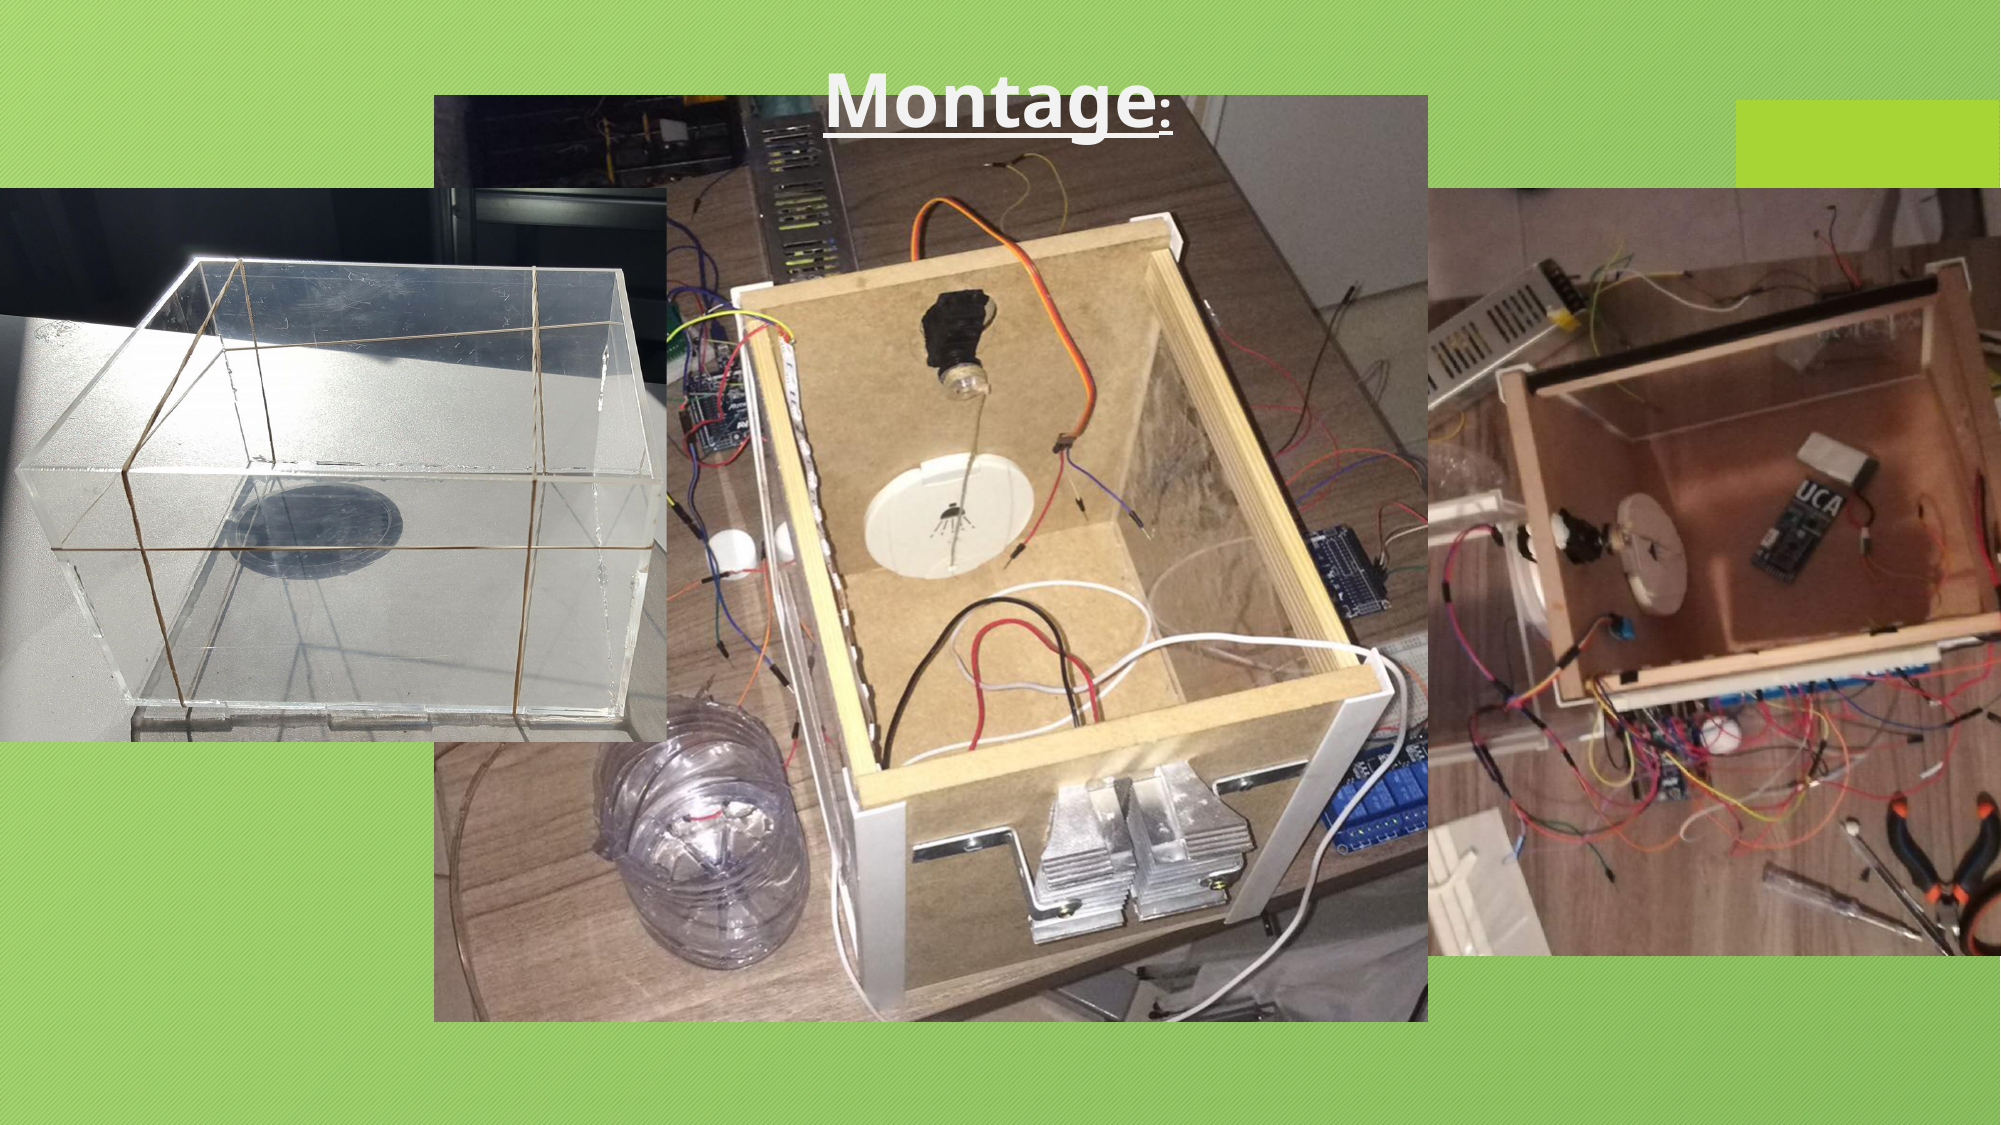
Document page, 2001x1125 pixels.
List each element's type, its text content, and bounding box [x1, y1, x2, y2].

text_box Montage: [48, 45, 1948, 260]
picture [0, 188, 2000, 1022]
